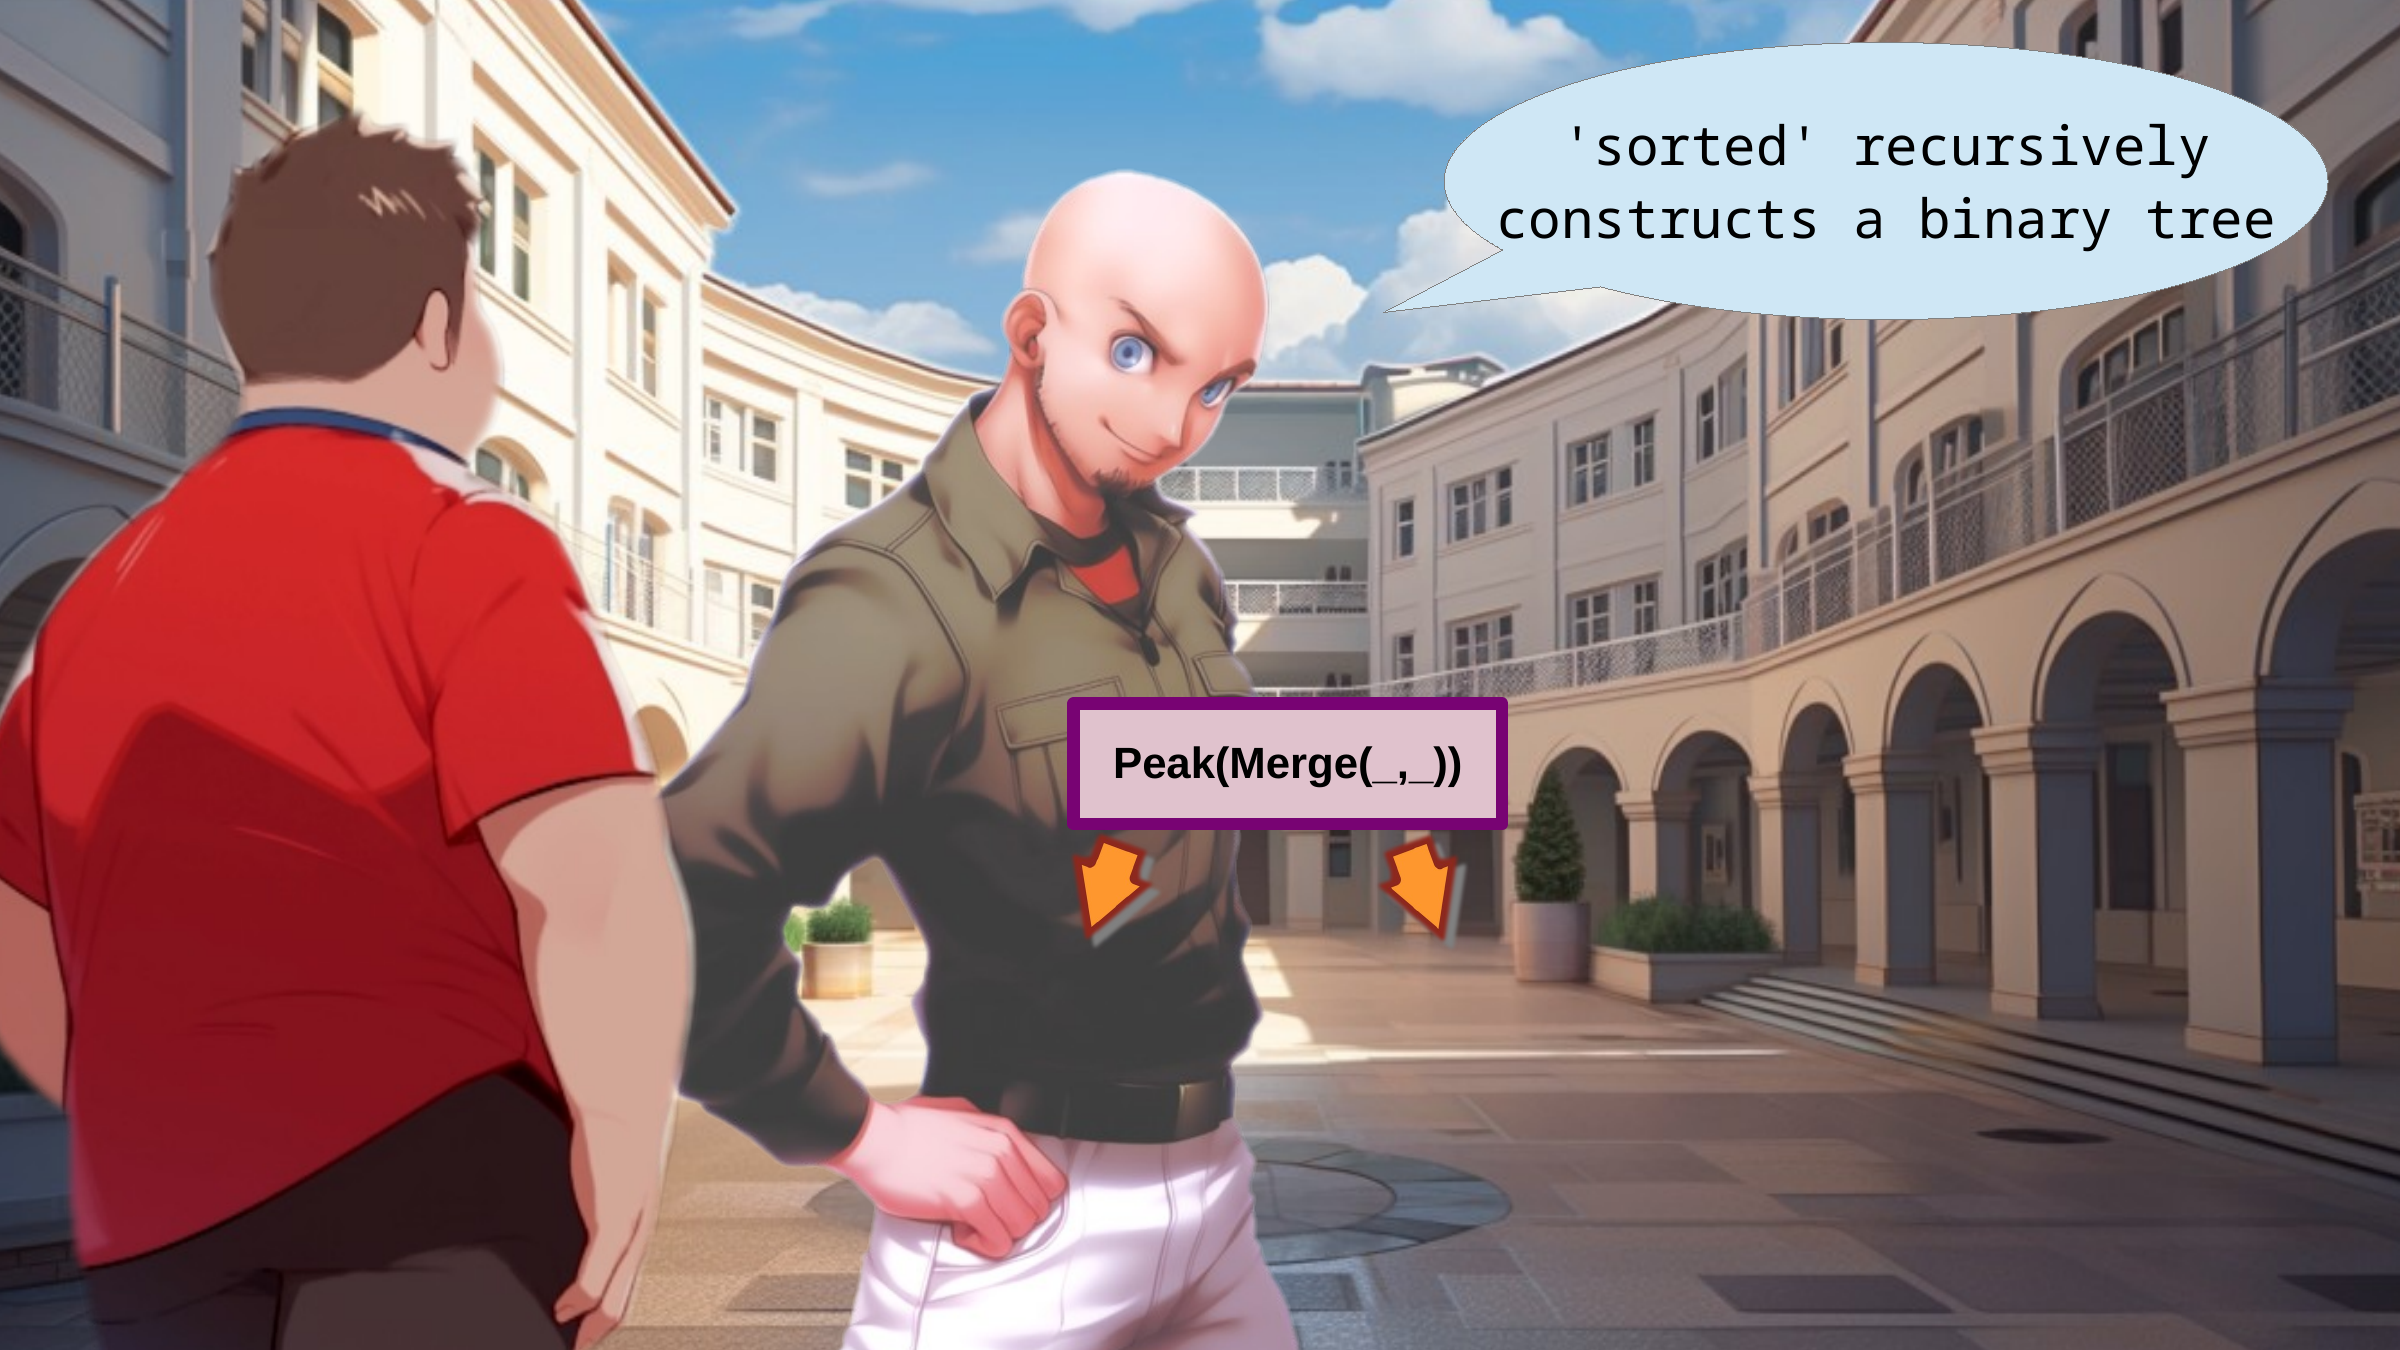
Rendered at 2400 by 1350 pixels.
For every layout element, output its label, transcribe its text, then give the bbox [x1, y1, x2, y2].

text_box [1394, 845, 1447, 926]
text_box [1082, 844, 1137, 924]
text_box 'sorted' recursively constructs a binary tree [1383, 42, 2329, 320]
picture [0, 0, 2400, 1350]
text_box Peak(Merge(_,_)) [1073, 703, 1503, 825]
